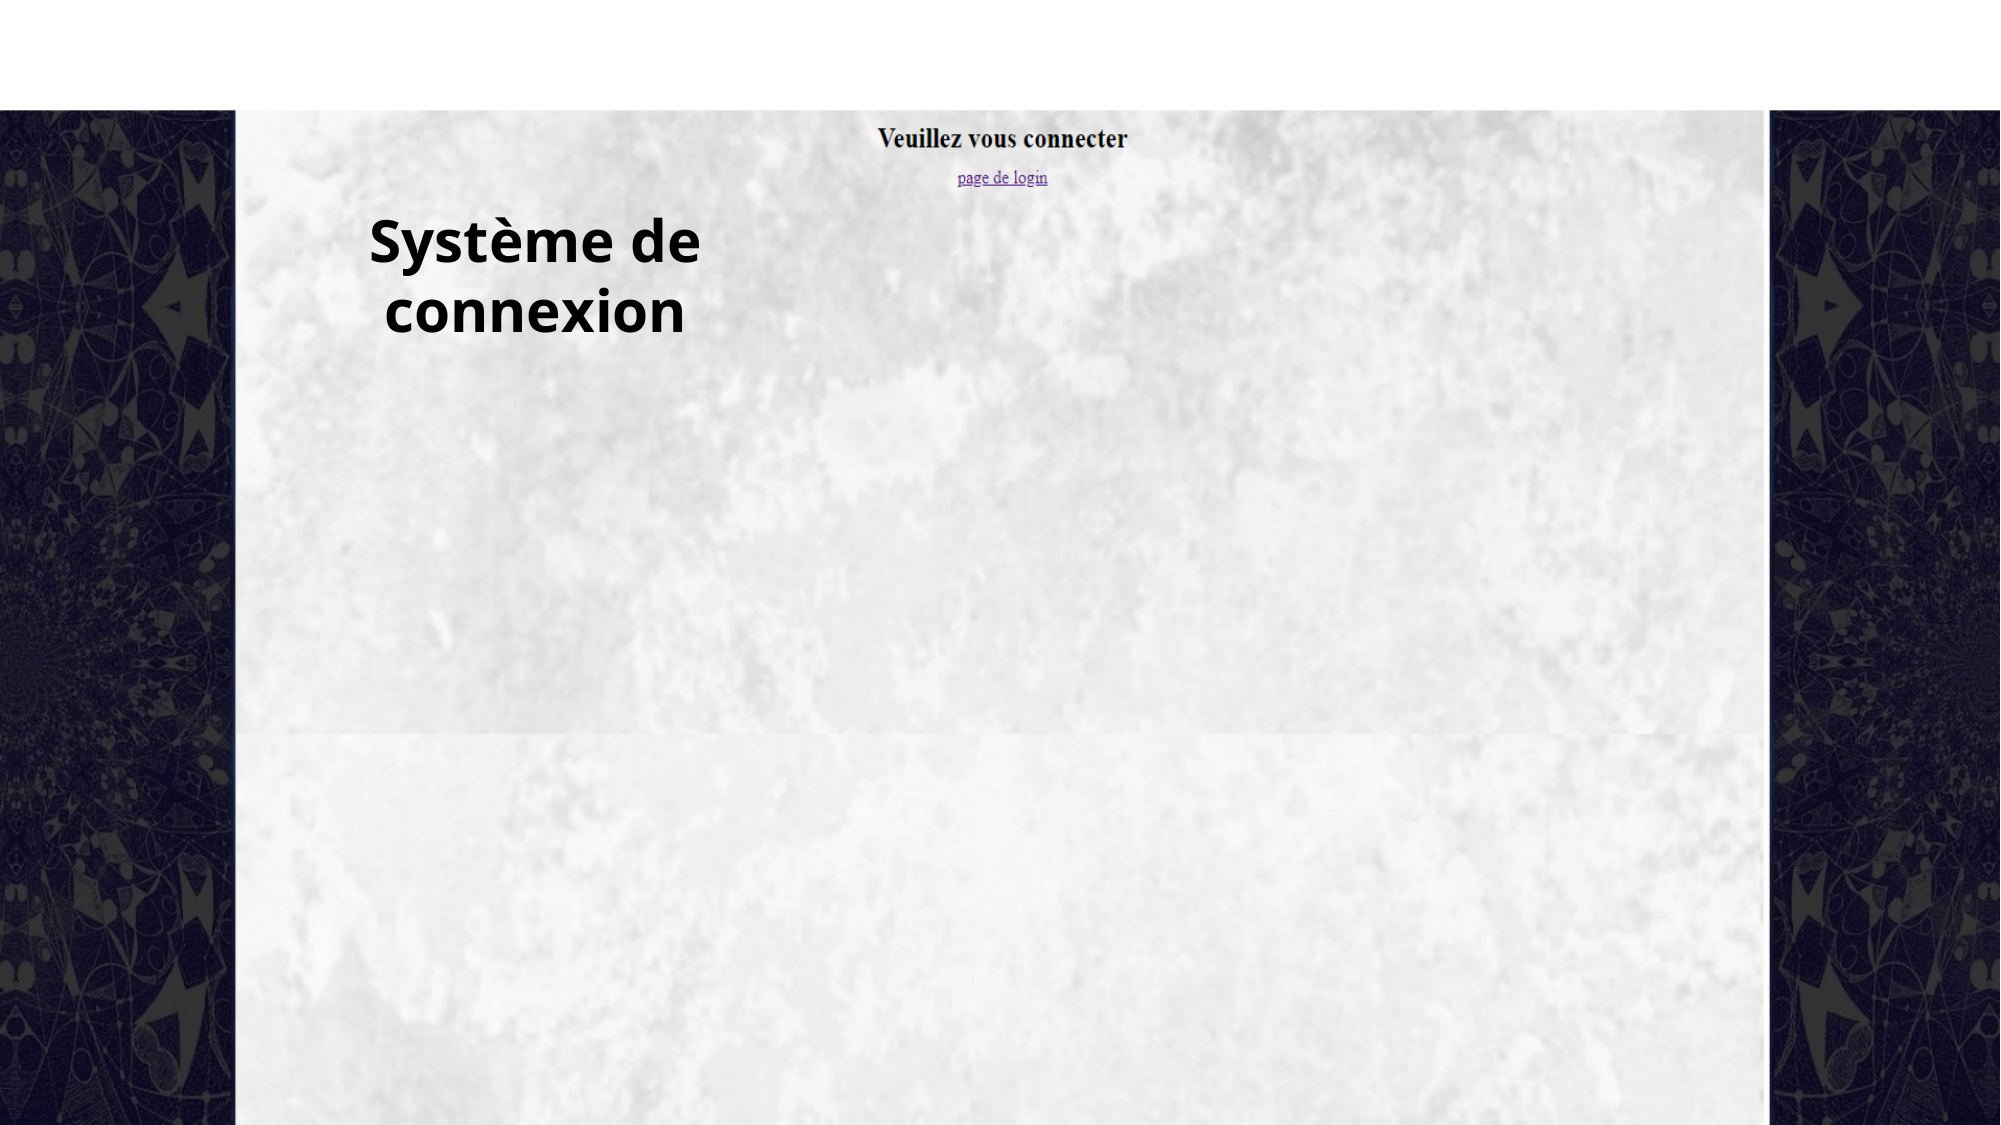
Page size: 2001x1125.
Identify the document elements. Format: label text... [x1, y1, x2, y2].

text_box Système de connexion [232, 196, 839, 283]
picture [0, 0, 2000, 1125]
